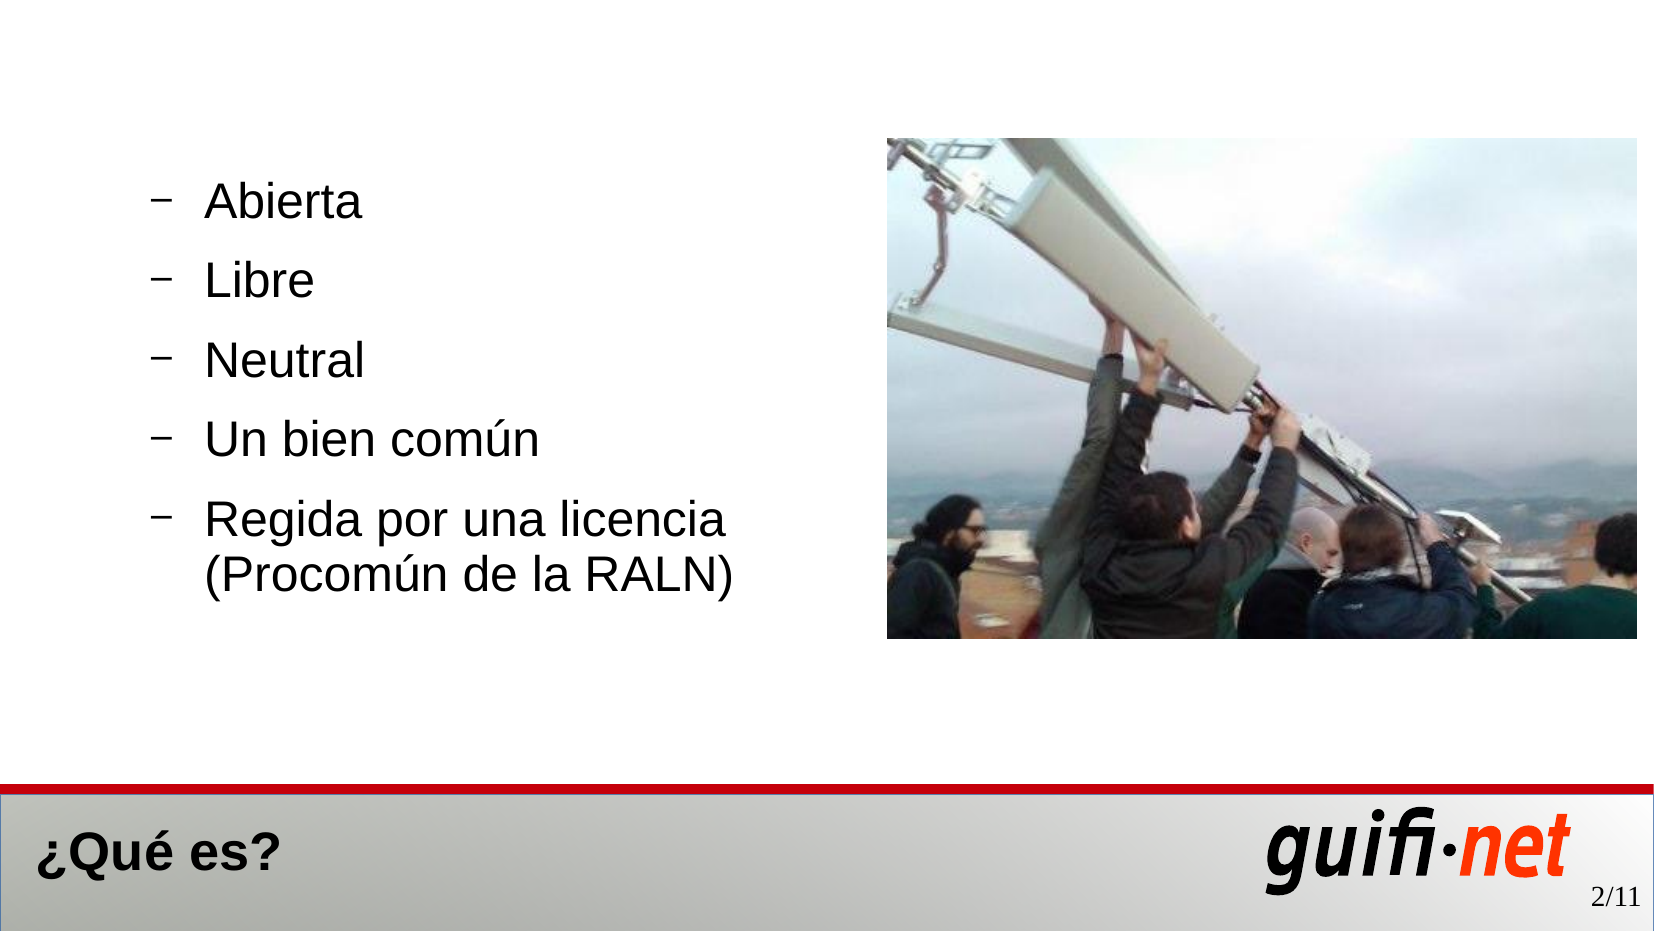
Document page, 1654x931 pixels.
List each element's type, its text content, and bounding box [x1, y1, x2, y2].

list Abierta Libre Neutral Un bien común Regida por una licencia (Procomún de la RALN) [62, 88, 1585, 769]
title ¿Qué es? [35, 804, 1182, 898]
picture [1585, 138, 1637, 639]
